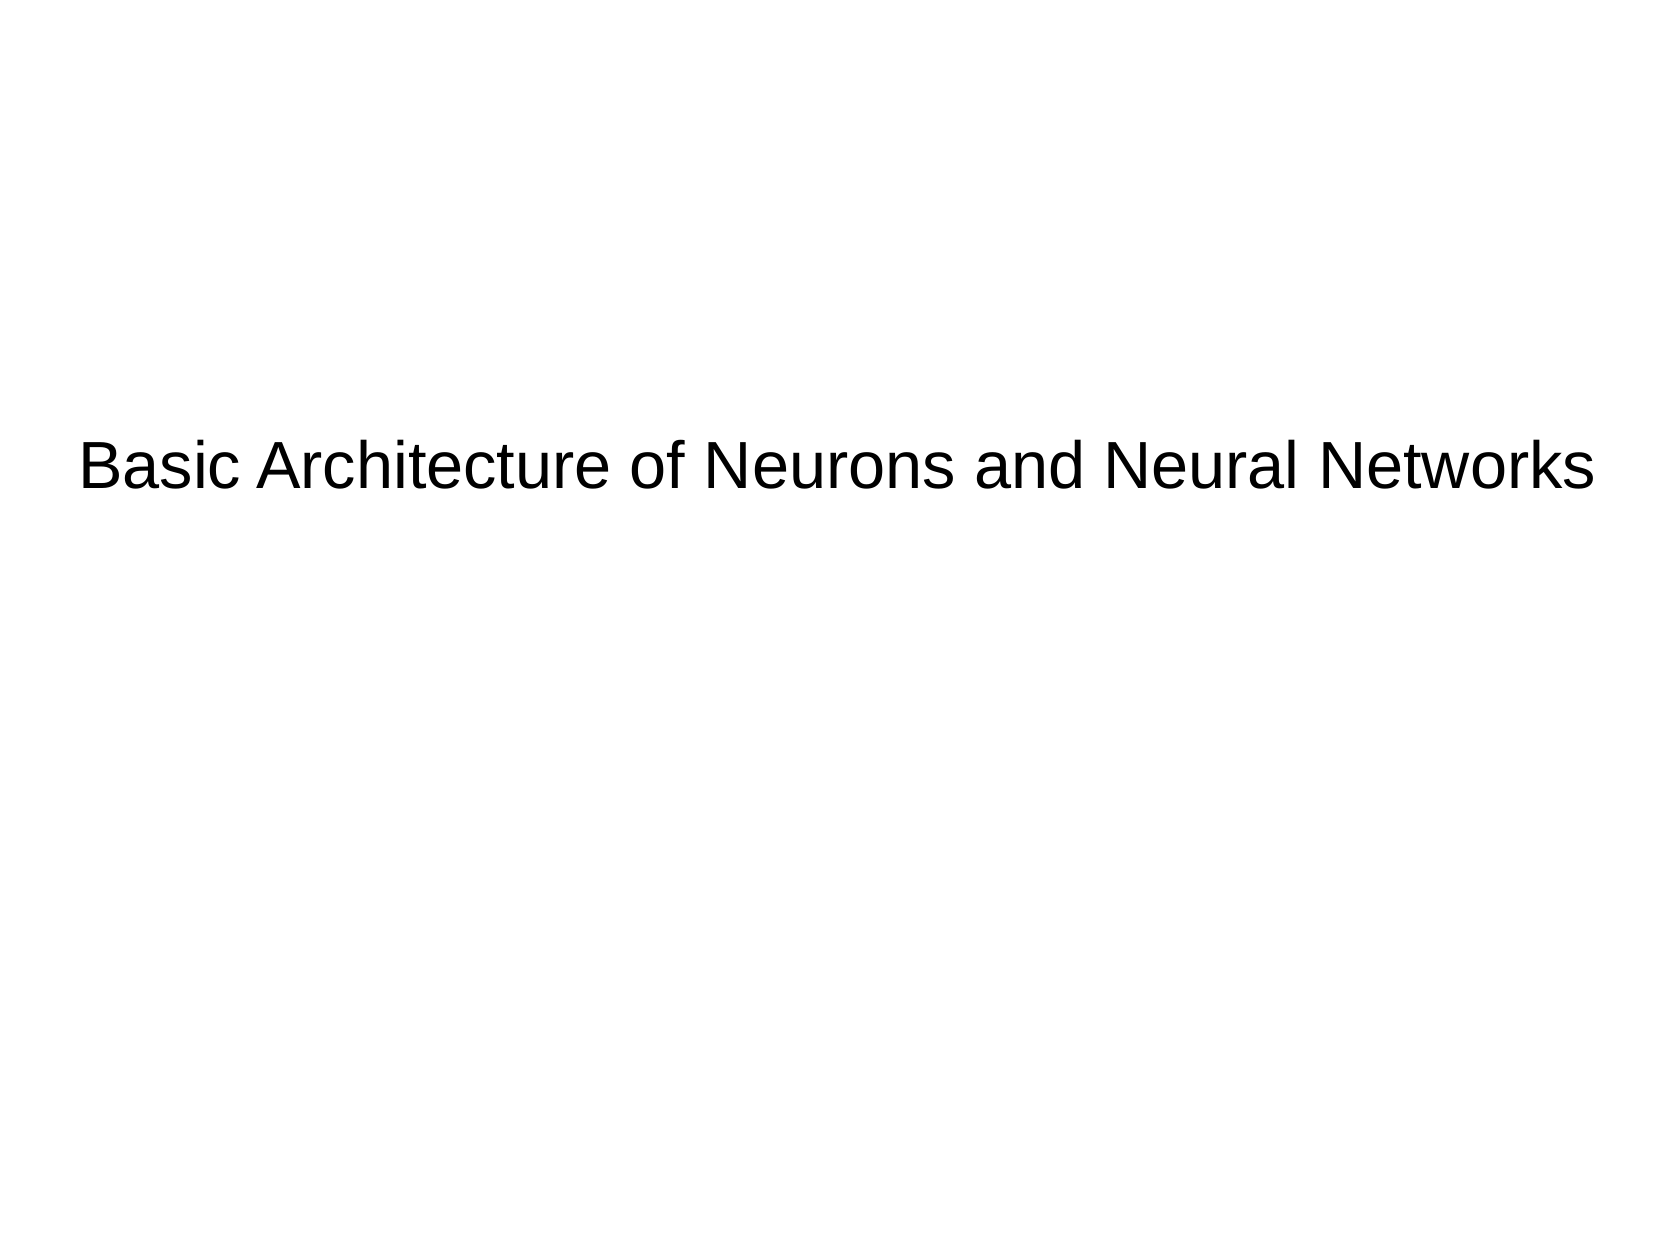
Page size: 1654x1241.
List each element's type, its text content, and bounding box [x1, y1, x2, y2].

subtitle Basic Architecture of Neurons and Neural Networks [22, 19, 1654, 1166]
